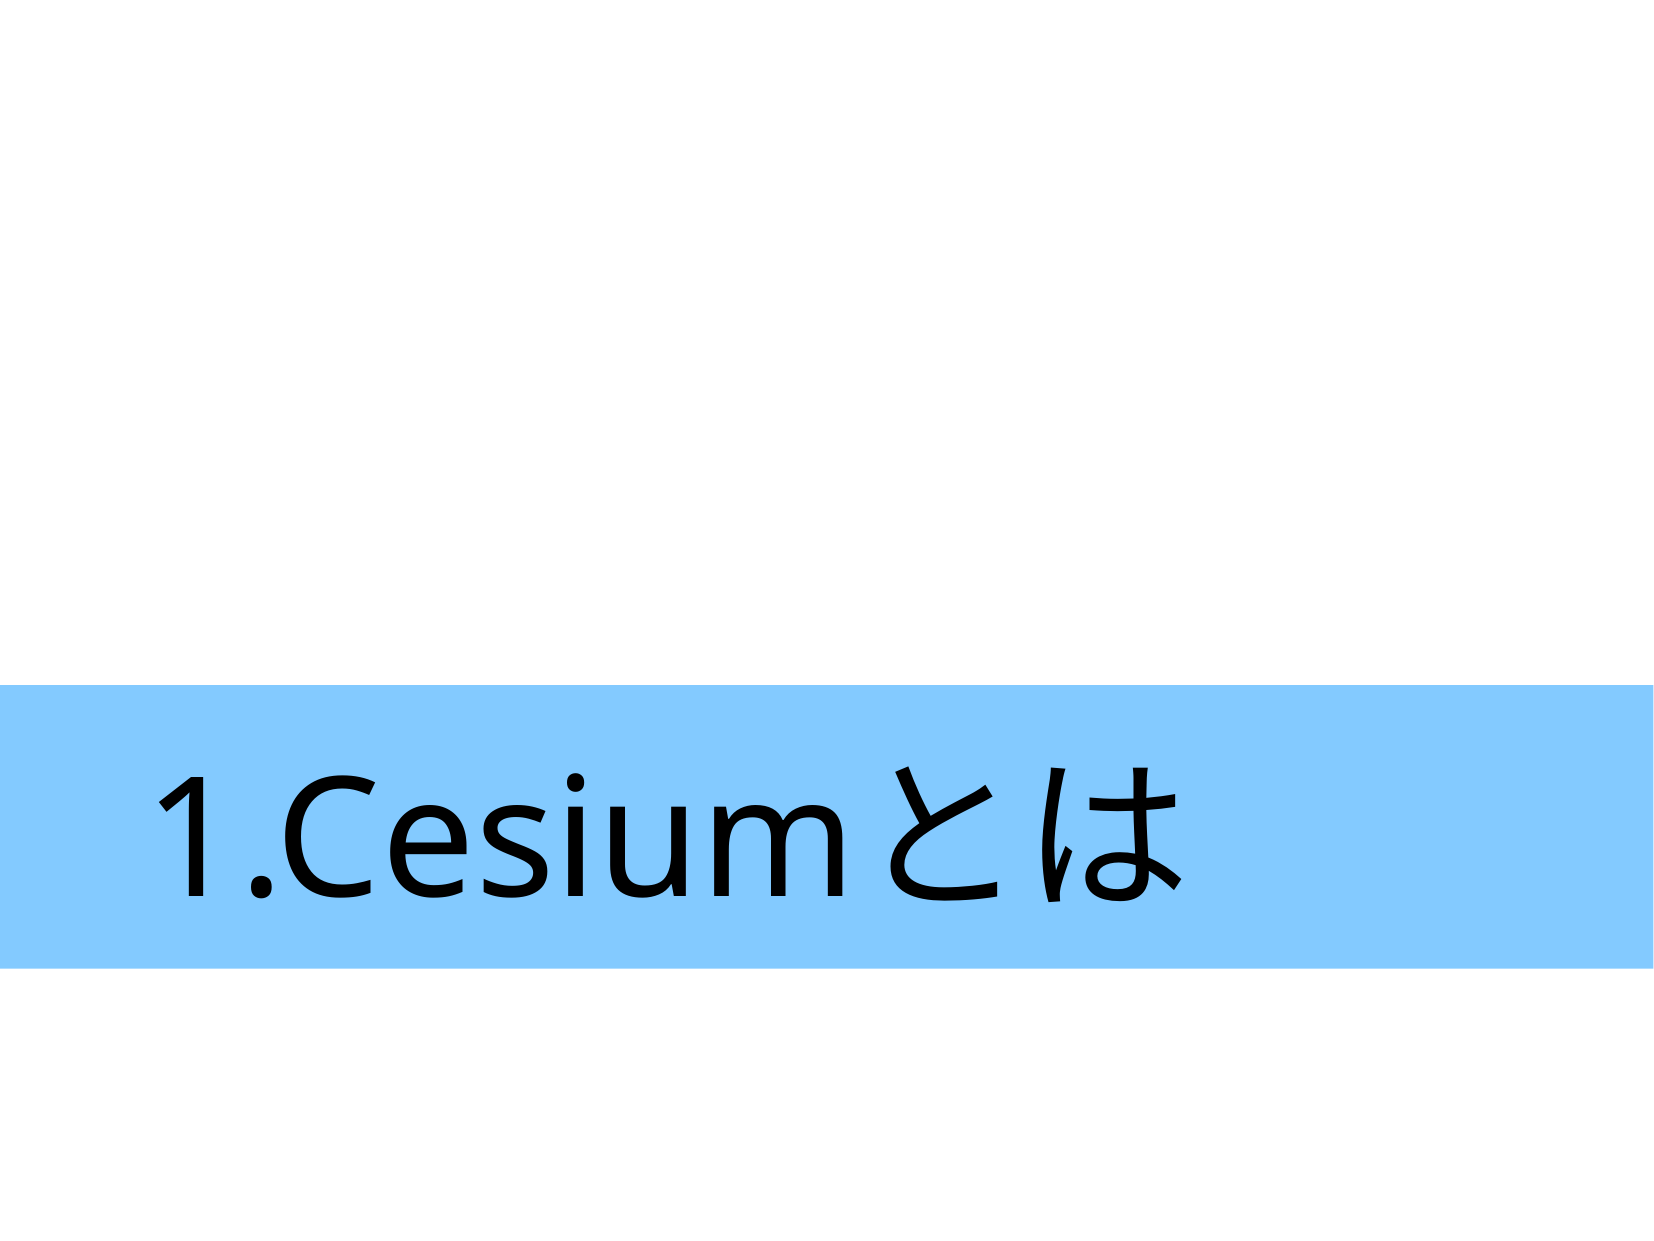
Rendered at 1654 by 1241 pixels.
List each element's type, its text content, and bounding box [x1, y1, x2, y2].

text_box [0, 685, 1654, 969]
title 1.Cesiumとは [35, 720, 1300, 928]
